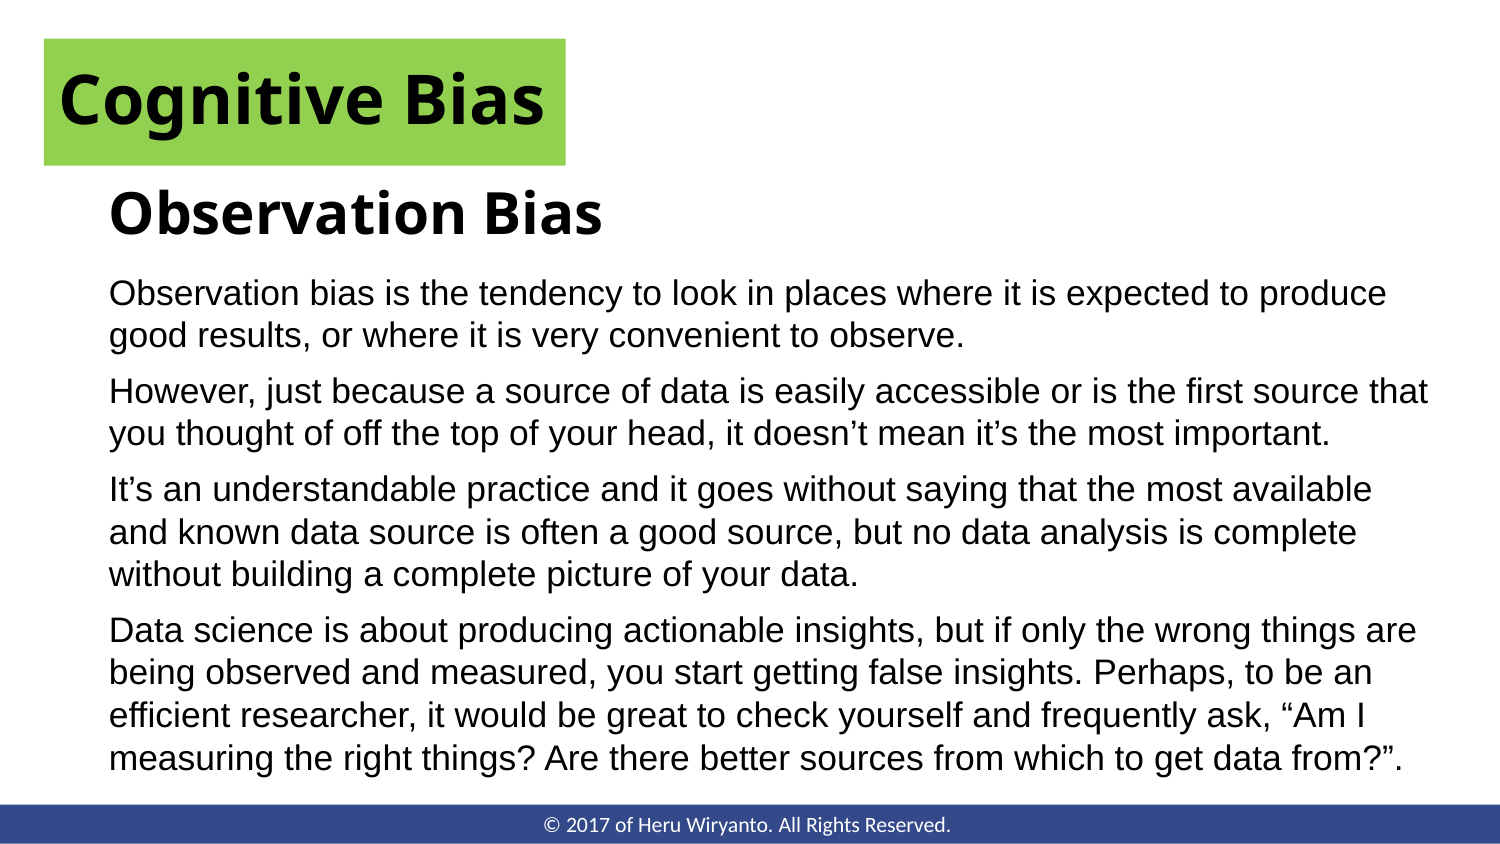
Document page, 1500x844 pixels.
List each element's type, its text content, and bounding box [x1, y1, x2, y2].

list Observation bias is the tendency to look in places where it is expected to produce good results, or where it is very convenient to observe. However, just because a source of data is easily accessible or is the first source that you thought of off the top of your head, it doesn’t mean it’s the most important. It’s an understandable practice and it goes without saying that the most available and known data source is often a good source, but no data analysis is complete without building a complete picture of your data. Data science is about producing actionable insights, but if only the wrong things are being observed and measured, you start getting false insights. Perhaps, to be an efficient researcher, it would be great to check yourself and frequently ask, “Am I measuring the right things? Are there better sources from which to get data from?”. [93, 262, 1447, 798]
text_box Cognitive Bias [43, 38, 566, 166]
text_box Observation Bias [93, 165, 854, 266]
